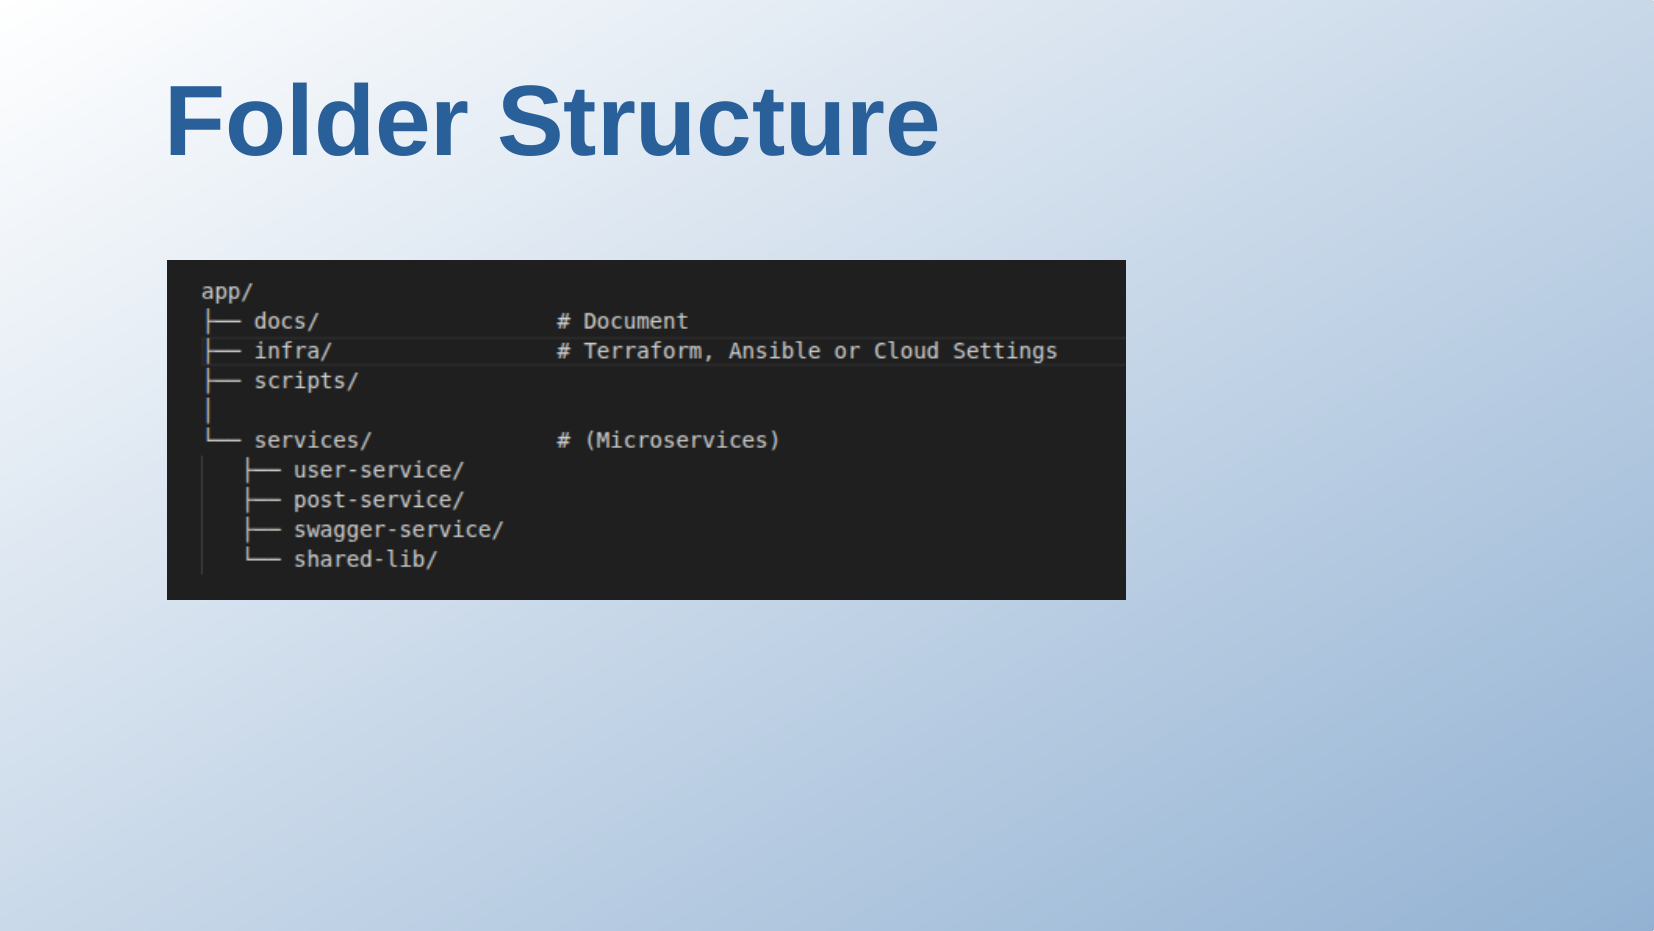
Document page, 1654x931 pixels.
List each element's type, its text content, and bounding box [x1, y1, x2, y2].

text_box Folder Structure [149, 57, 1463, 184]
picture [167, 260, 1126, 601]
